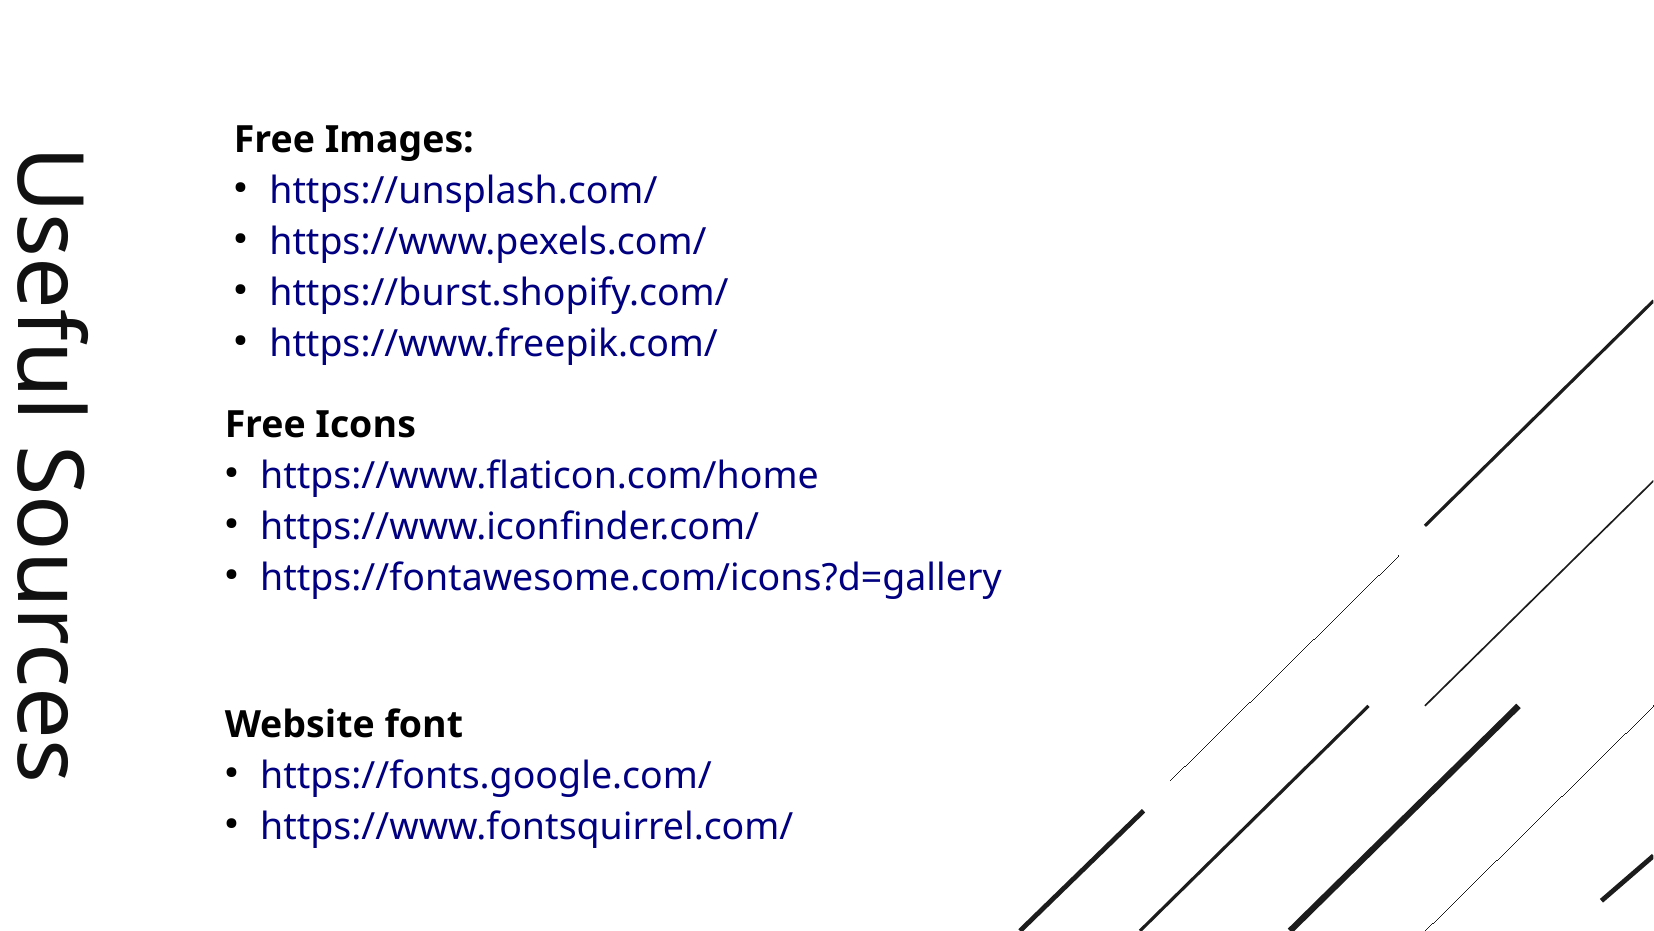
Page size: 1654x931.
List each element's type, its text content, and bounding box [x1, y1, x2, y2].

text_box Website font https://fonts.google.com/ https://www.fontsquirrel.com/ [210, 690, 1156, 931]
title Useful Sources [0, 0, 132, 931]
text_box Free Icons https://www.flaticon.com/home https://www.iconfinder.com/ https://fontawesome.com/icons?d=gallery [210, 390, 1156, 661]
text_box Free Images: https://unsplash.com/ https://www.pexels.com/ https://burst.shopify.com/ https://www.freepik.com/ [219, 105, 1165, 376]
